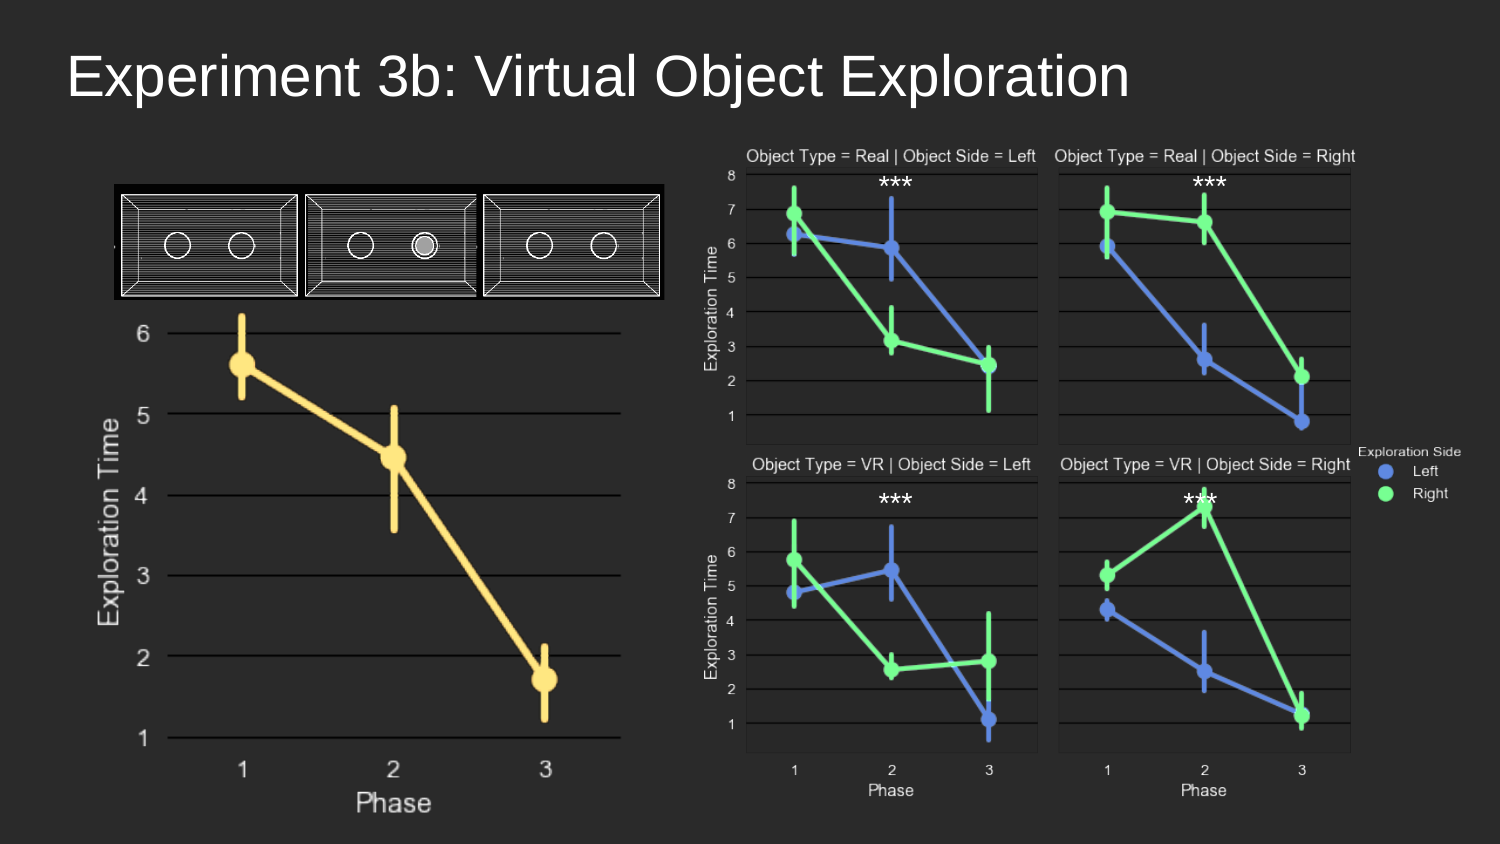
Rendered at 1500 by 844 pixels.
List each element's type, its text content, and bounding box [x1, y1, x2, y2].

picture [86, 184, 665, 831]
text_box *** [1177, 152, 1252, 211]
text_box *** [863, 469, 937, 528]
text_box *** [1168, 469, 1242, 528]
picture [697, 141, 1475, 807]
text_box *** [863, 152, 937, 211]
title Experiment 3b: Virtual Object Exploration [51, 23, 1449, 117]
